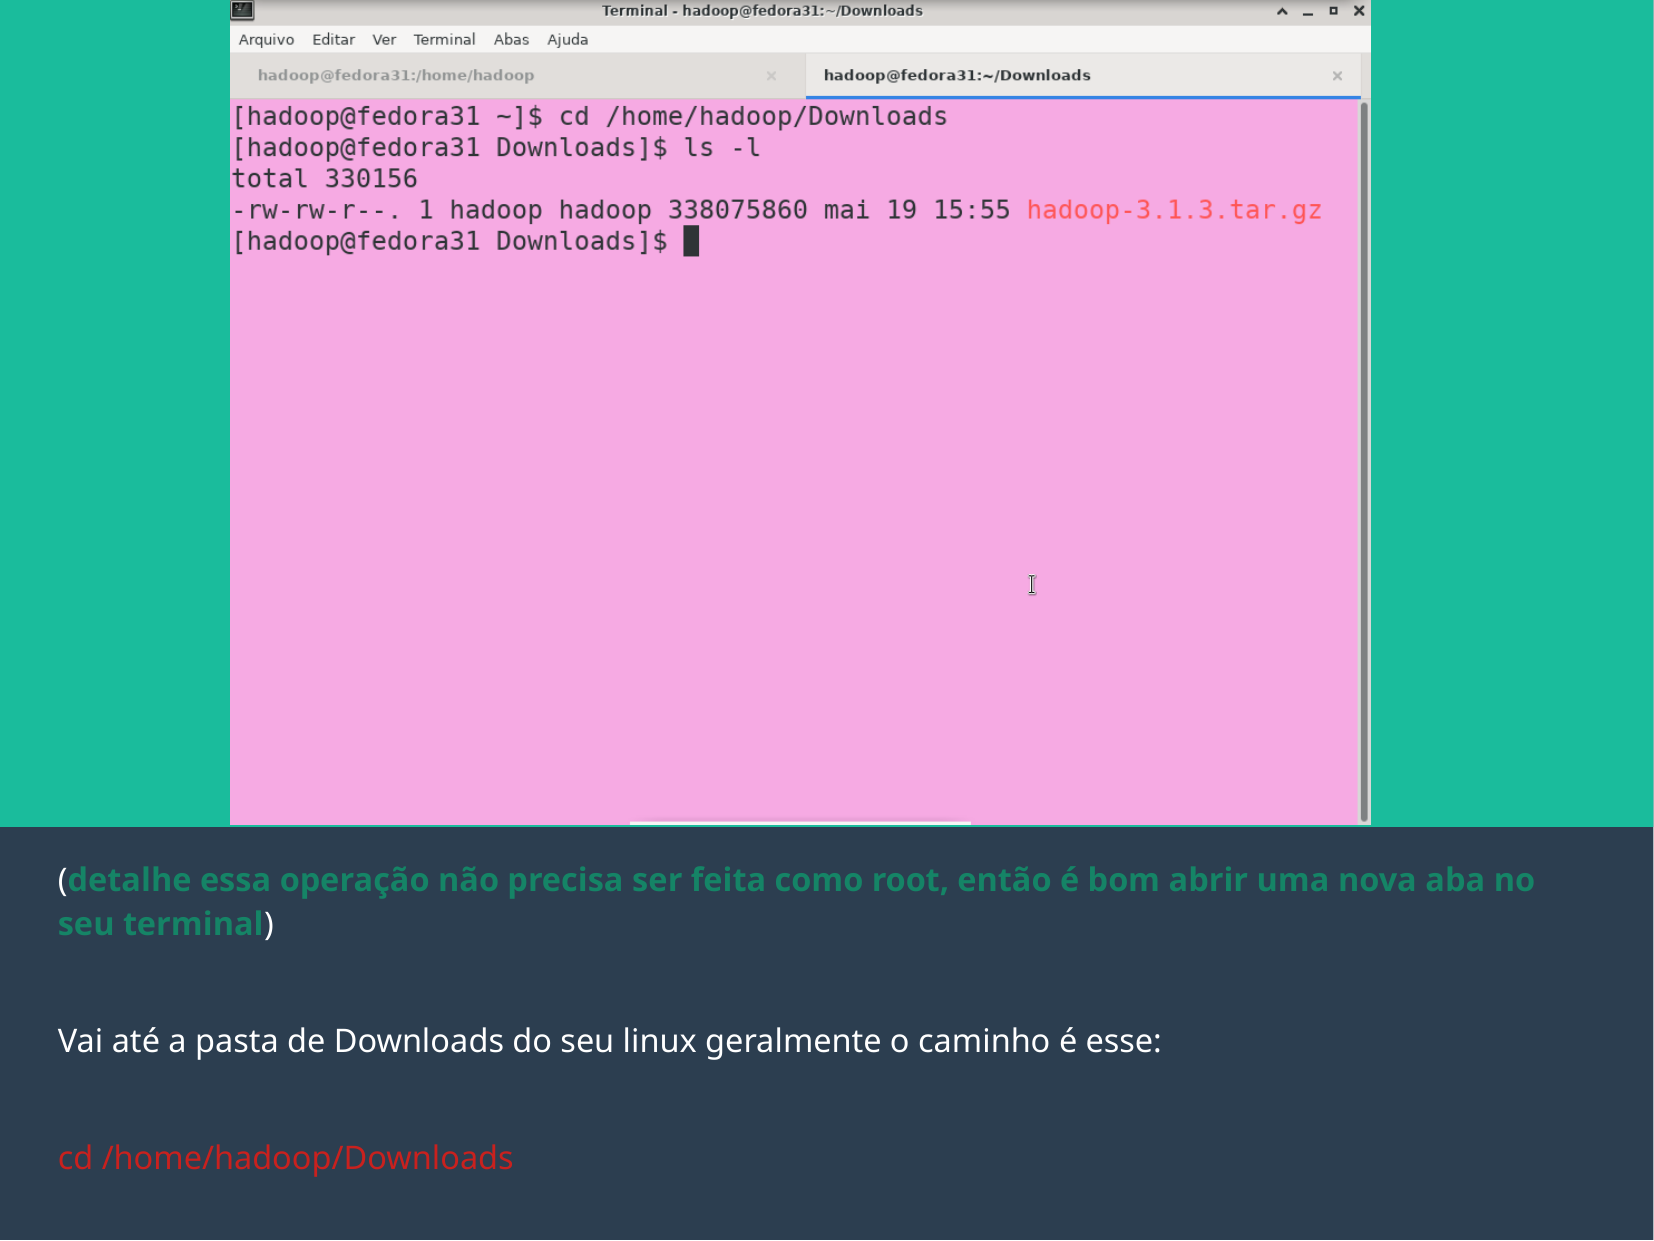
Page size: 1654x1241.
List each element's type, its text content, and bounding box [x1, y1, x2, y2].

list (detalhe essa operação não precisa ser feita como root, então é bom abrir uma nova aba no seu terminal) Vai até a pasta de Downloads do seu linux geralmente o caminho é esse: cd /home/hadoop/Downloads [57, 856, 1594, 1182]
picture [230, 0, 1371, 826]
